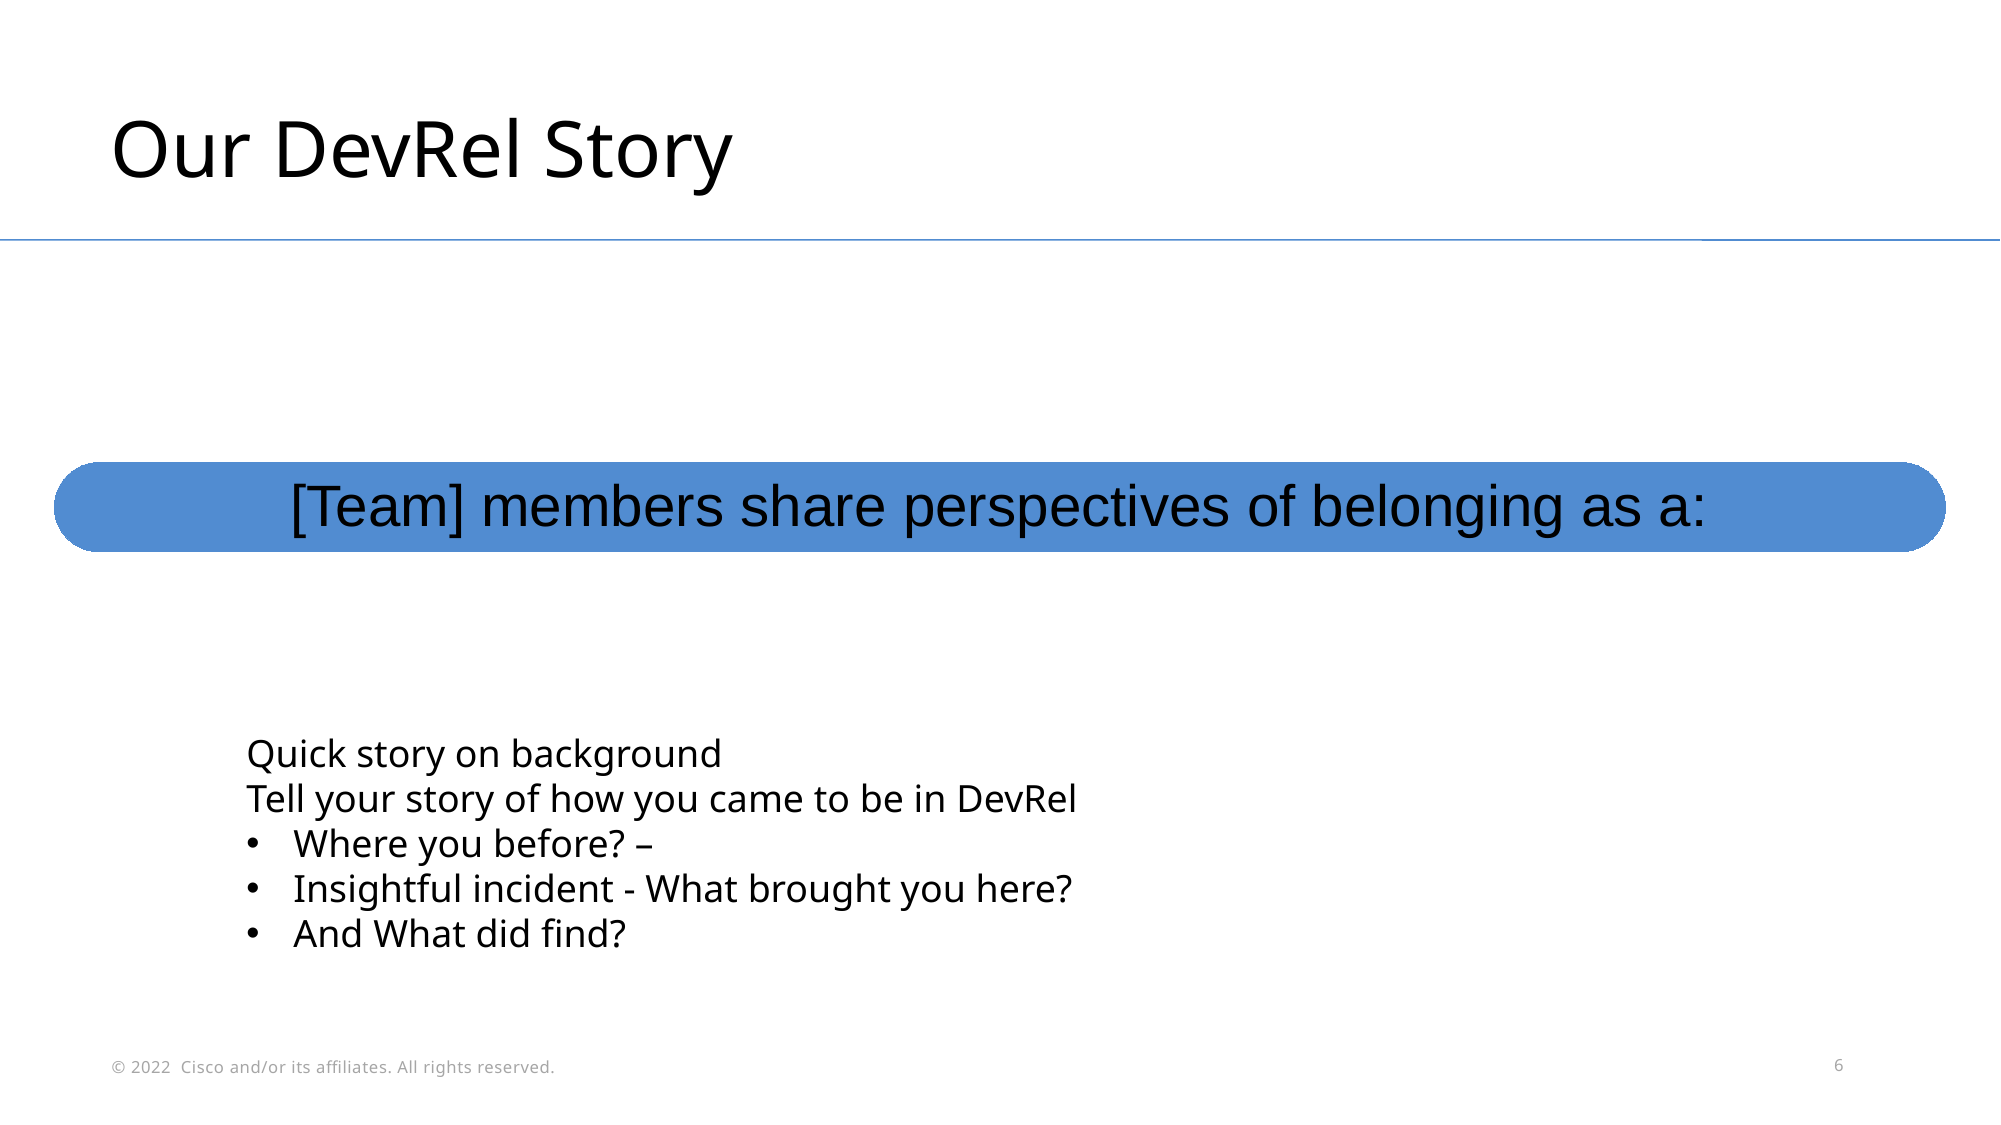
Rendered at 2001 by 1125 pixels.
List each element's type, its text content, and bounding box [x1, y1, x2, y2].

text_box [Team] members share perspectives of belonging as a: [54, 462, 1946, 552]
title Our DevRel Story [95, 74, 1922, 235]
text_box Quick story on background Tell your story of how you came to be in DevRel Where you before? – Insightful incident - What brought you here? And What did find? [231, 722, 1407, 1008]
